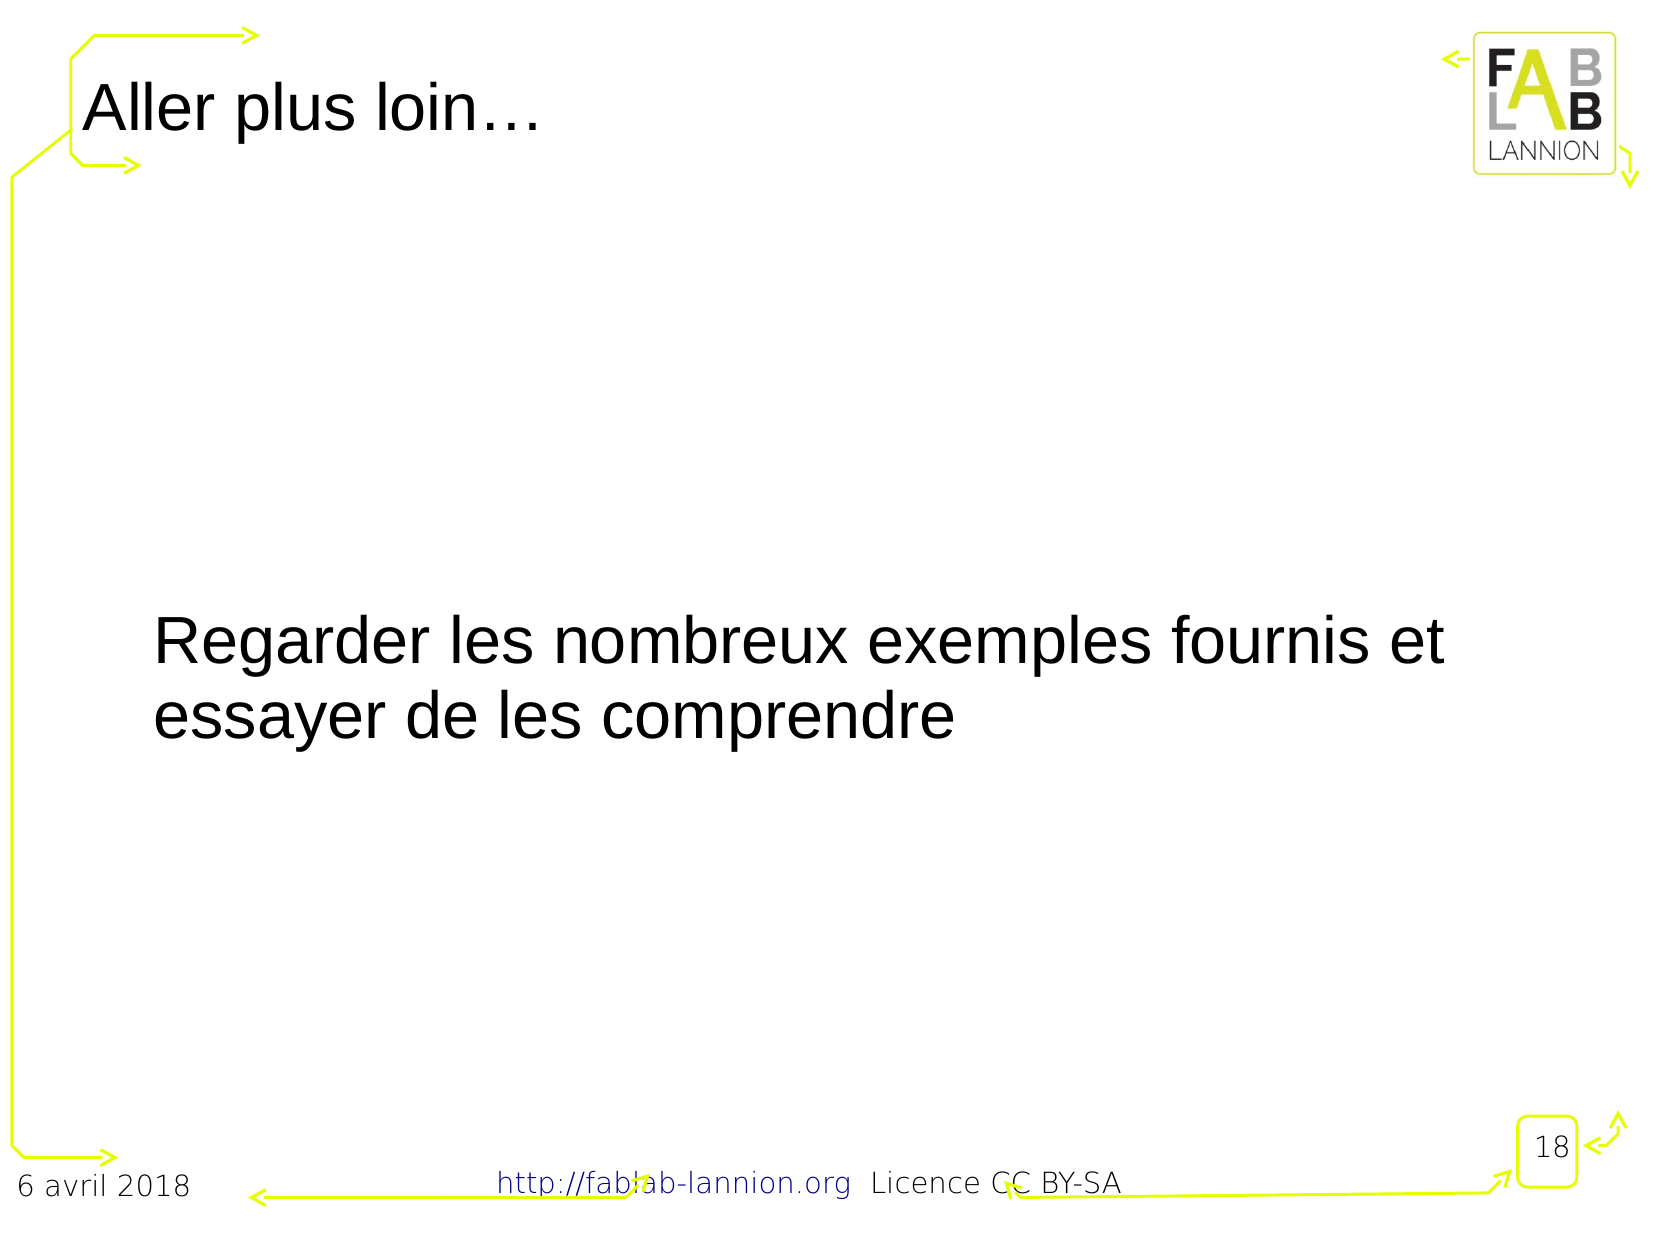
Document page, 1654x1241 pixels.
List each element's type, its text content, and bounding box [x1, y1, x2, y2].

list Regarder les nombreux exemples fournis et essayer de les comprendre [82, 290, 1571, 1010]
title Aller plus loin… [82, 49, 1441, 166]
picture [1470, 29, 1619, 178]
